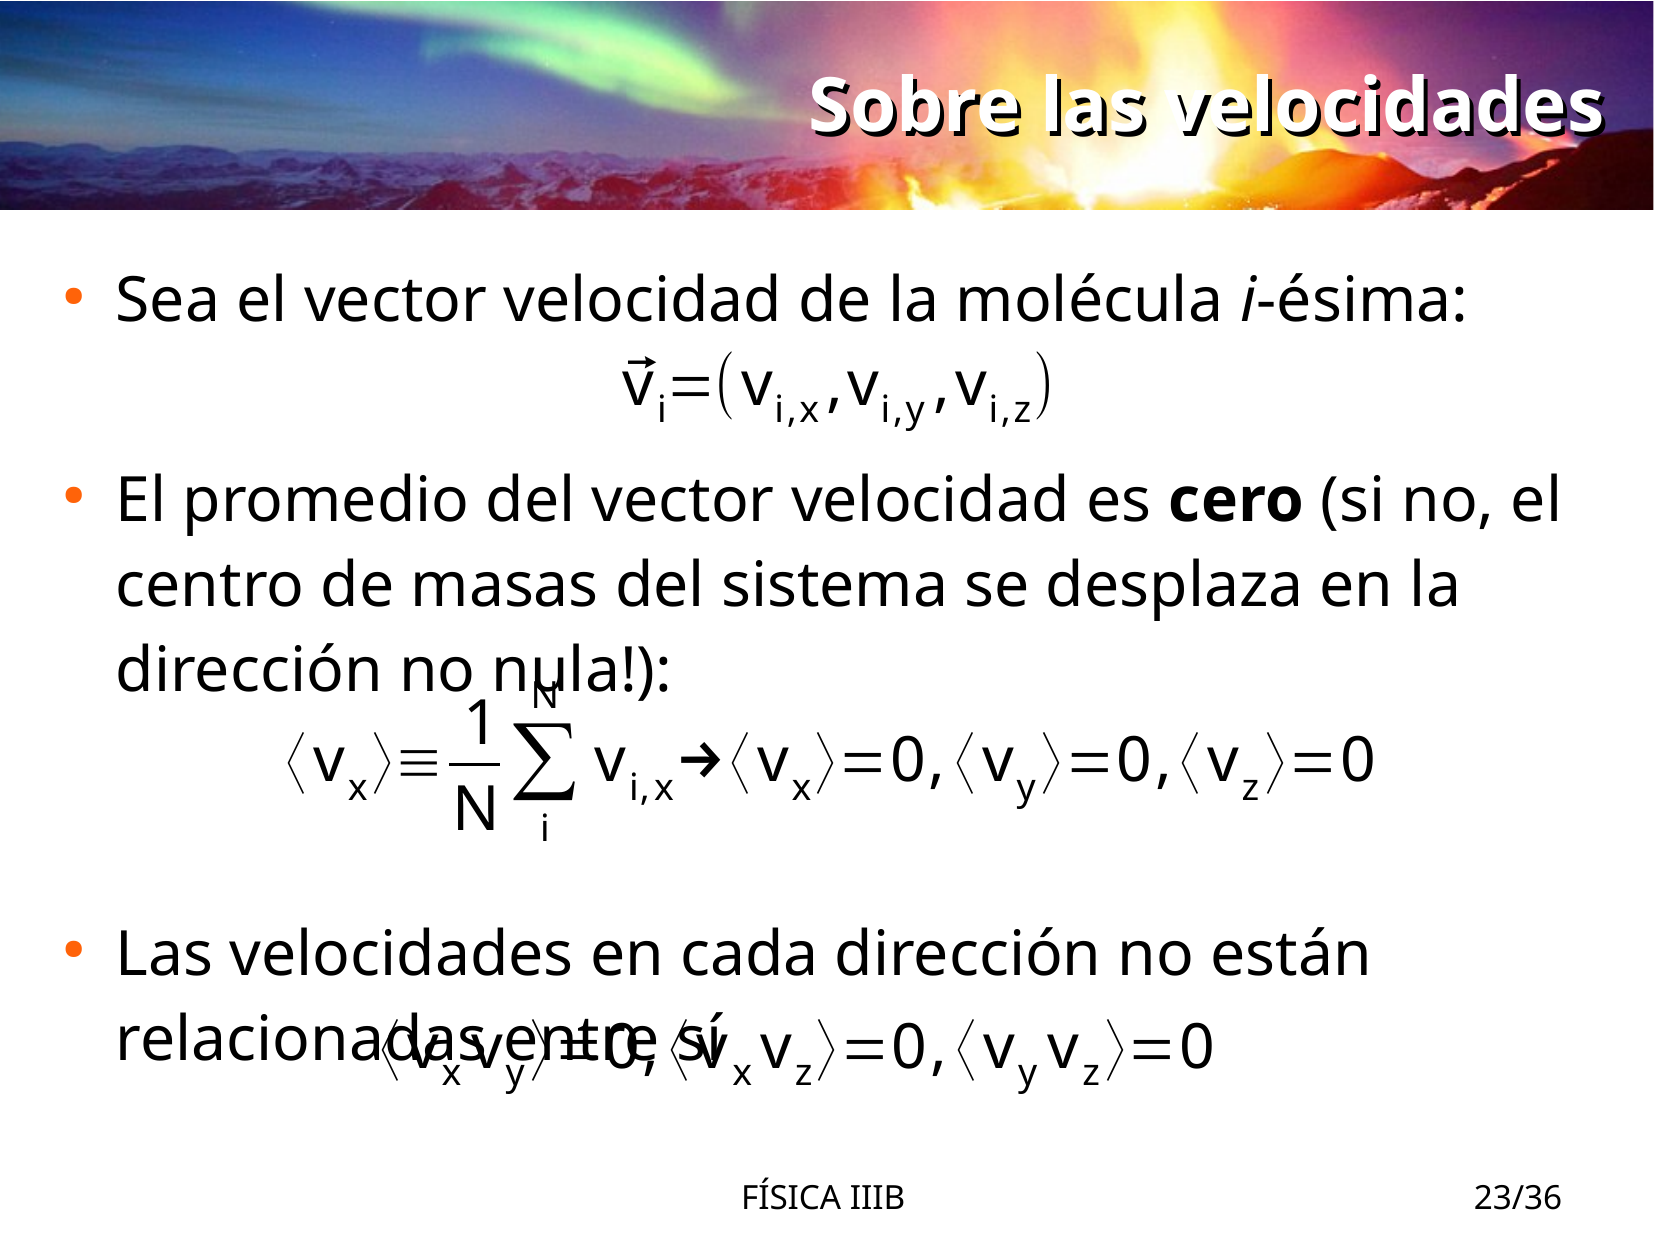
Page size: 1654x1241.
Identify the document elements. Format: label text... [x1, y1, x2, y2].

list Sea el vector velocidad de la molécula i-ésima: El promedio del vector velocidad es cero (si no, el centro de masas del sistema se desplaza en la dirección no nula!): Las velocidades en cada dirección no están relacionadas entre sí [45, 255, 1606, 1156]
picture [0, 1, 1654, 210]
title Sobre las velocidades [45, 15, 1606, 191]
chart [372, 1007, 1231, 1096]
chart [279, 672, 1391, 850]
chart [615, 344, 1062, 433]
